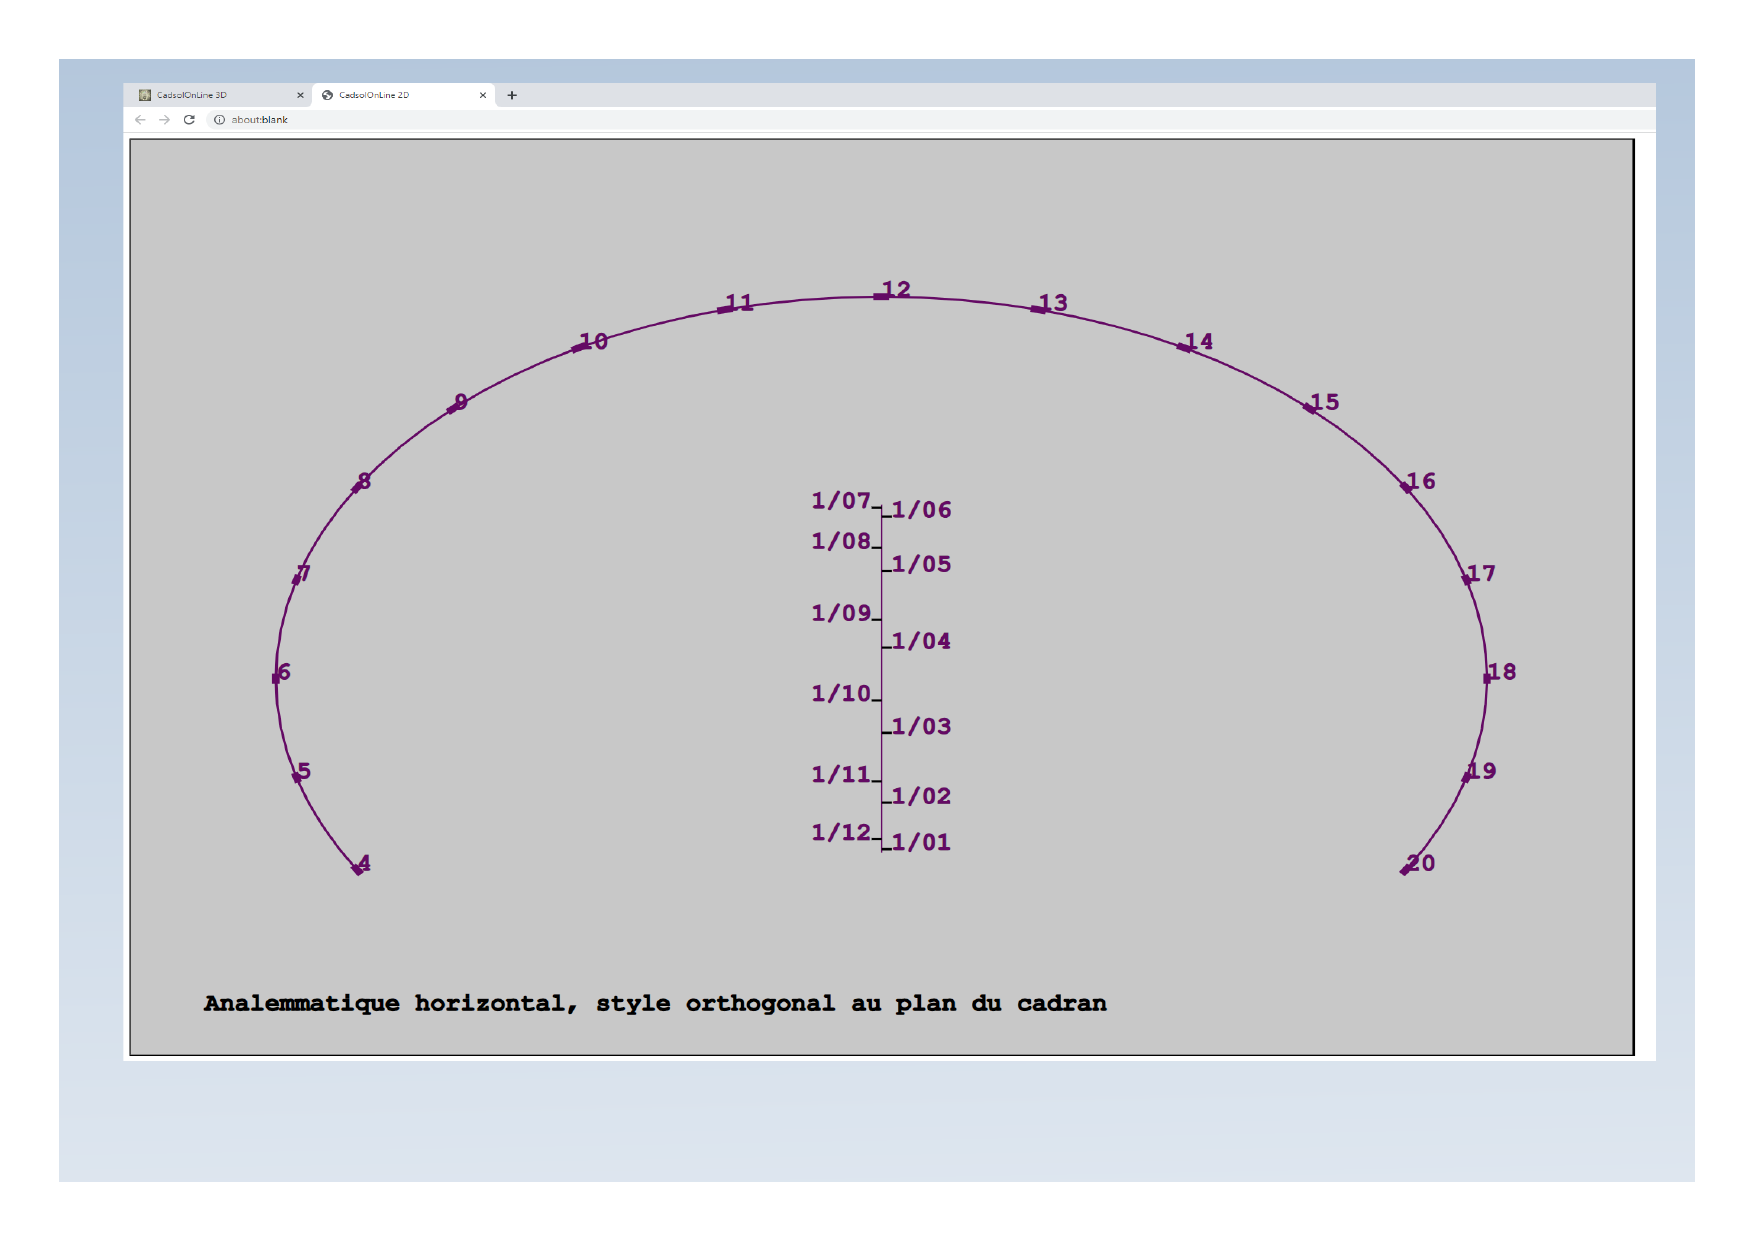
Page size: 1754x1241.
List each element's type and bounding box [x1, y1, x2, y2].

picture [123, 83, 1656, 1061]
